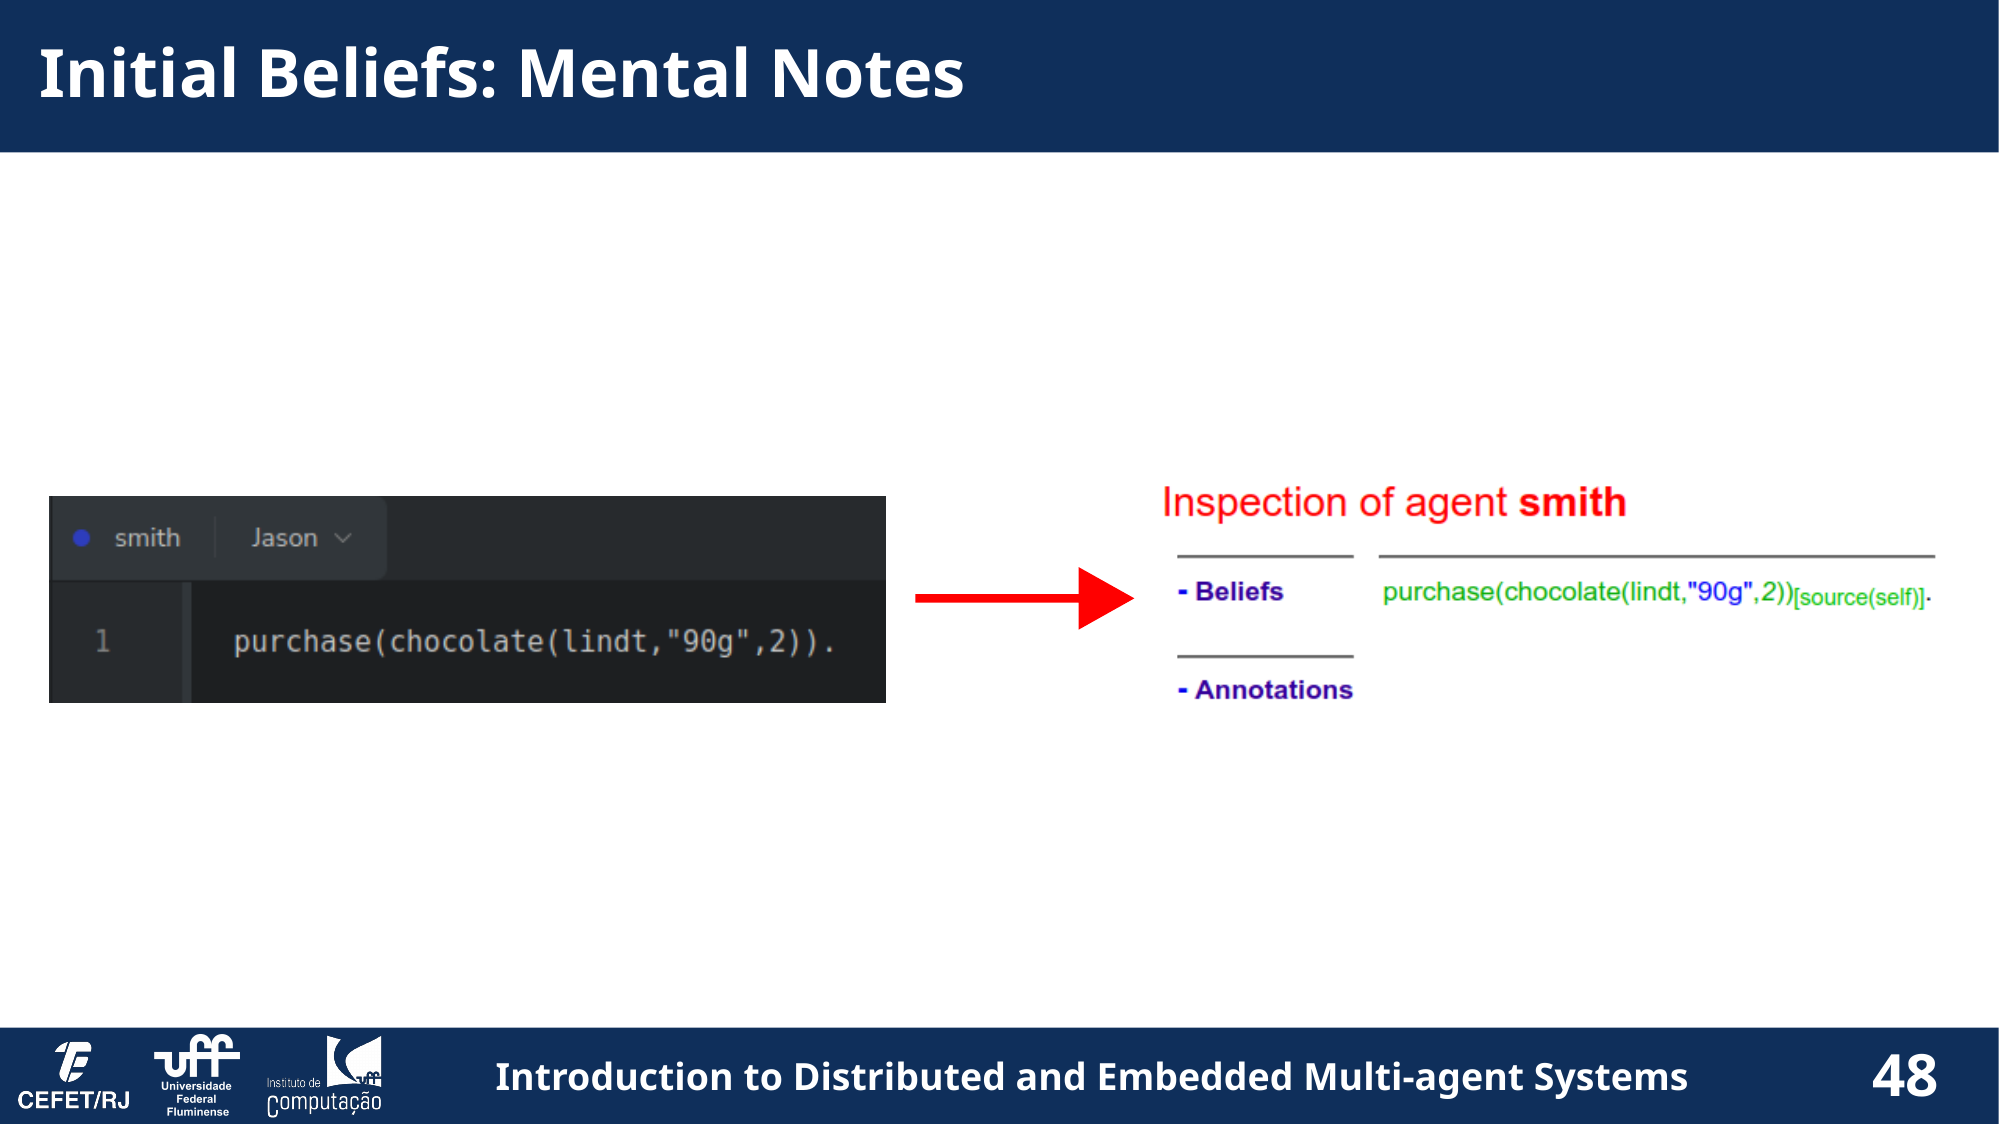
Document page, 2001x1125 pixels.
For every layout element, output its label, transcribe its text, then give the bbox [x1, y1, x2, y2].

text_box Initial Beliefs: Mental Notes [25, 23, 1999, 119]
picture [153, 1033, 241, 1121]
picture [18, 1021, 129, 1125]
picture [1151, 460, 1984, 732]
picture [49, 496, 886, 703]
text_box [915, 567, 1135, 630]
picture [265, 1033, 383, 1118]
